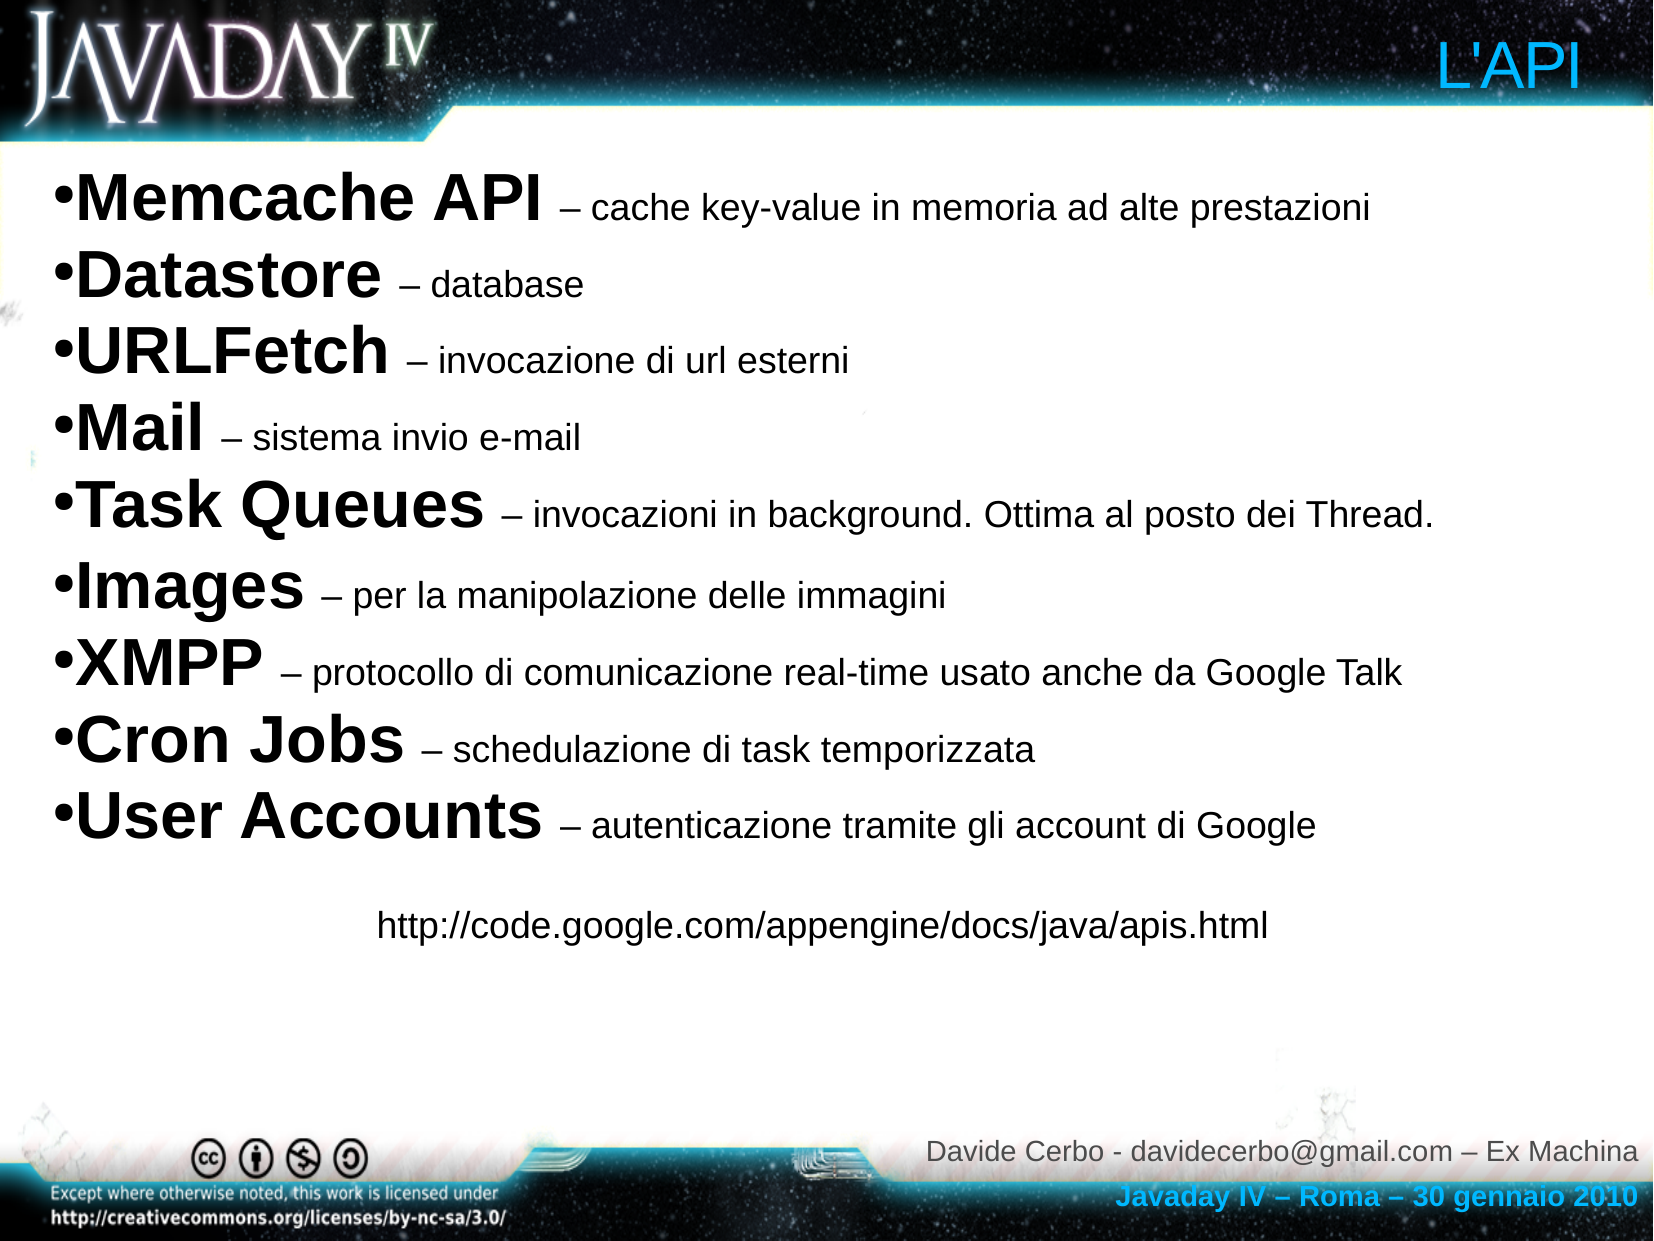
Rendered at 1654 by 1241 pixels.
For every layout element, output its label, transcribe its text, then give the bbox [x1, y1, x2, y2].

picture [0, 0, 1653, 1241]
list Memcache API – cache key-value in memoria ad alte prestazioni Datastore – database URLFetch – invocazione di url esterni Mail – sistema invio e-mail Task Queues – invocazioni in background. Ottima al posto dei Thread. Images – per la manipolazione delle immagini XMPP – protocollo di comunicazione real-time usato anche da Google Talk Cron Jobs – schedulazione di task temporizzata User Accounts – autenticazione tramite gli account di Google http://code.google.com/appengine/docs/java/apis.html [52, 167, 1594, 1088]
title L'API [108, 7, 1585, 124]
